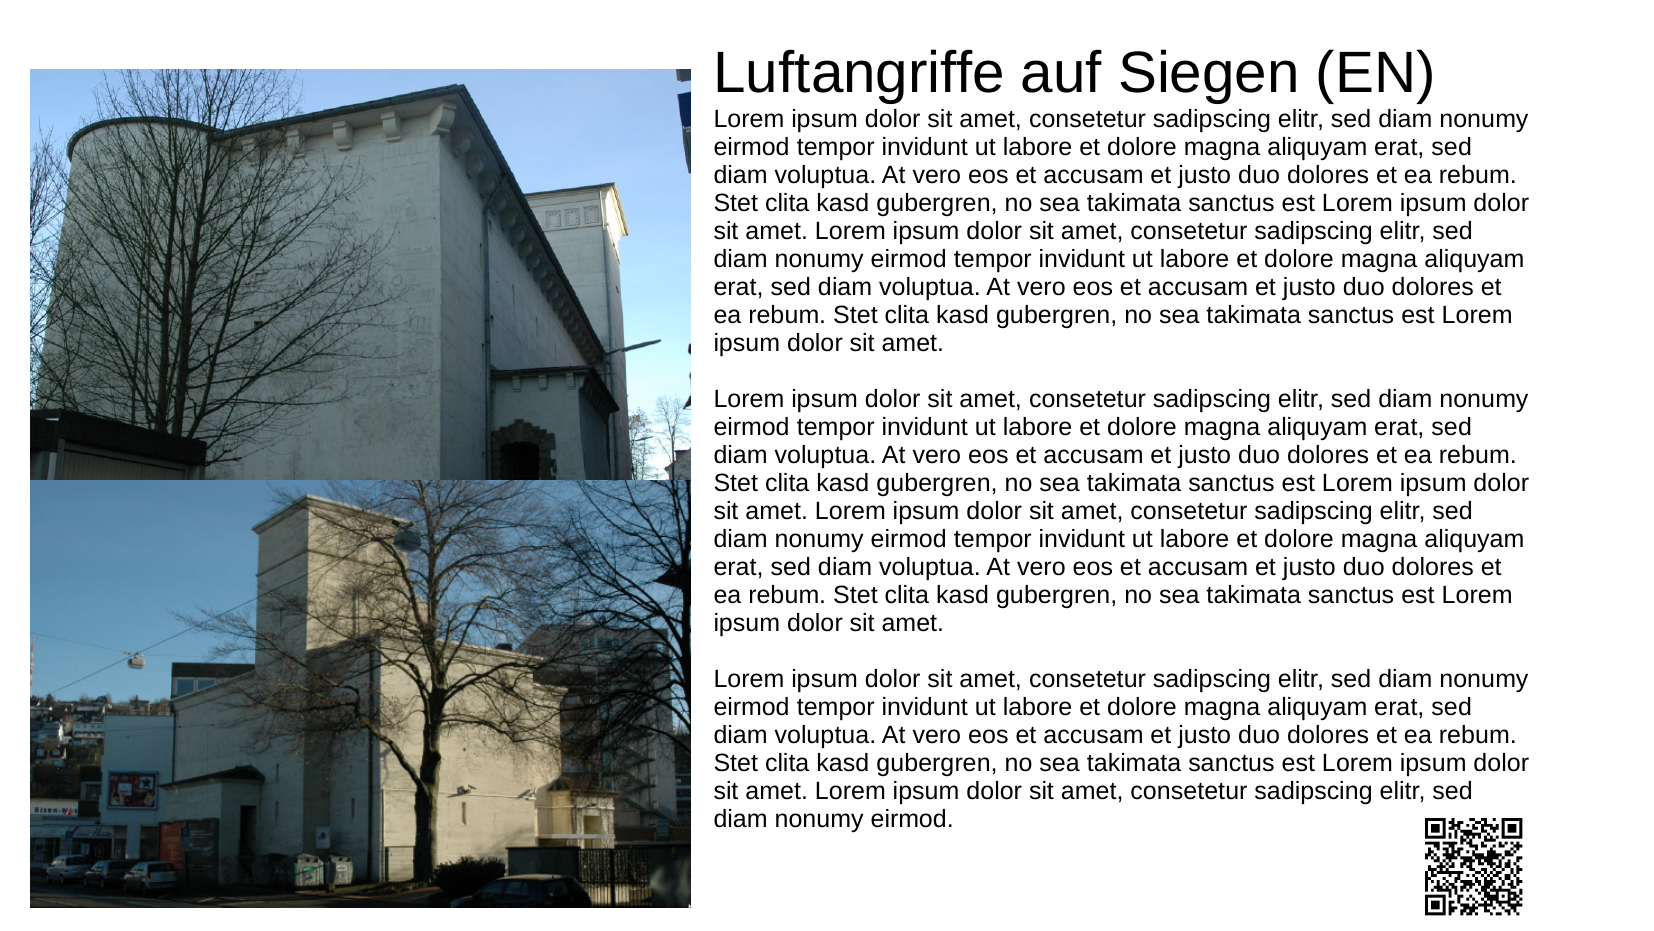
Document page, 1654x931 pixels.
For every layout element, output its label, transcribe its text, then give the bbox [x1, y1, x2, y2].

picture [1413, 833, 1534, 927]
picture [30, 69, 691, 908]
title Luftangriffe auf Siegen (EN) Lorem ipsum dolor sit amet, consetetur sadipscing elitr, sed diam nonumy eirmod tempor invidunt ut labore et dolore magna aliquyam erat, sed diam voluptua. At vero eos et accusam et justo duo dolores et ea rebum. Stet clita kasd gubergren, no sea takimata sanctus est Lorem ipsum dolor sit amet. Lorem ipsum dolor sit amet, consetetur sadipscing elitr, sed diam nonumy eirmod tempor invidunt ut labore et dolore magna aliquyam erat, sed diam voluptua. At vero eos et accusam et justo duo dolores et ea rebum. Stet clita kasd gubergren, no sea takimata sanctus est Lorem ipsum dolor sit amet. Lorem ipsum dolor sit amet, consetetur sadipscing elitr, sed diam nonumy eirmod tempor invidunt ut labore et dolore magna aliquyam erat, sed diam voluptua. At vero eos et accusam et justo duo dolores et ea rebum. Stet clita kasd gubergren, no sea takimata sanctus est Lorem ipsum dolor sit amet. Lorem ipsum dolor sit amet, consetetur sadipscing elitr, sed diam nonumy eirmod tempor invidunt ut labore et dolore magna aliquyam erat, sed diam voluptua. At vero eos et accusam et justo duo dolores et ea rebum. Stet clita kasd gubergren, no sea takimata sanctus est Lorem ipsum dolor sit amet. Lorem ipsum dolor sit amet, consetetur sadipscing elitr, sed diam nonumy eirmod tempor invidunt ut labore et dolore magna aliquyam erat, sed diam voluptua. At vero eos et accusam et justo duo dolores et ea rebum. Stet clita kasd gubergren, no sea takimata sanctus est Lorem ipsum dolor sit amet. Lorem ipsum dolor sit amet, consetetur sadipscing elitr, sed diam nonumy eirmod. [713, 39, 1535, 833]
